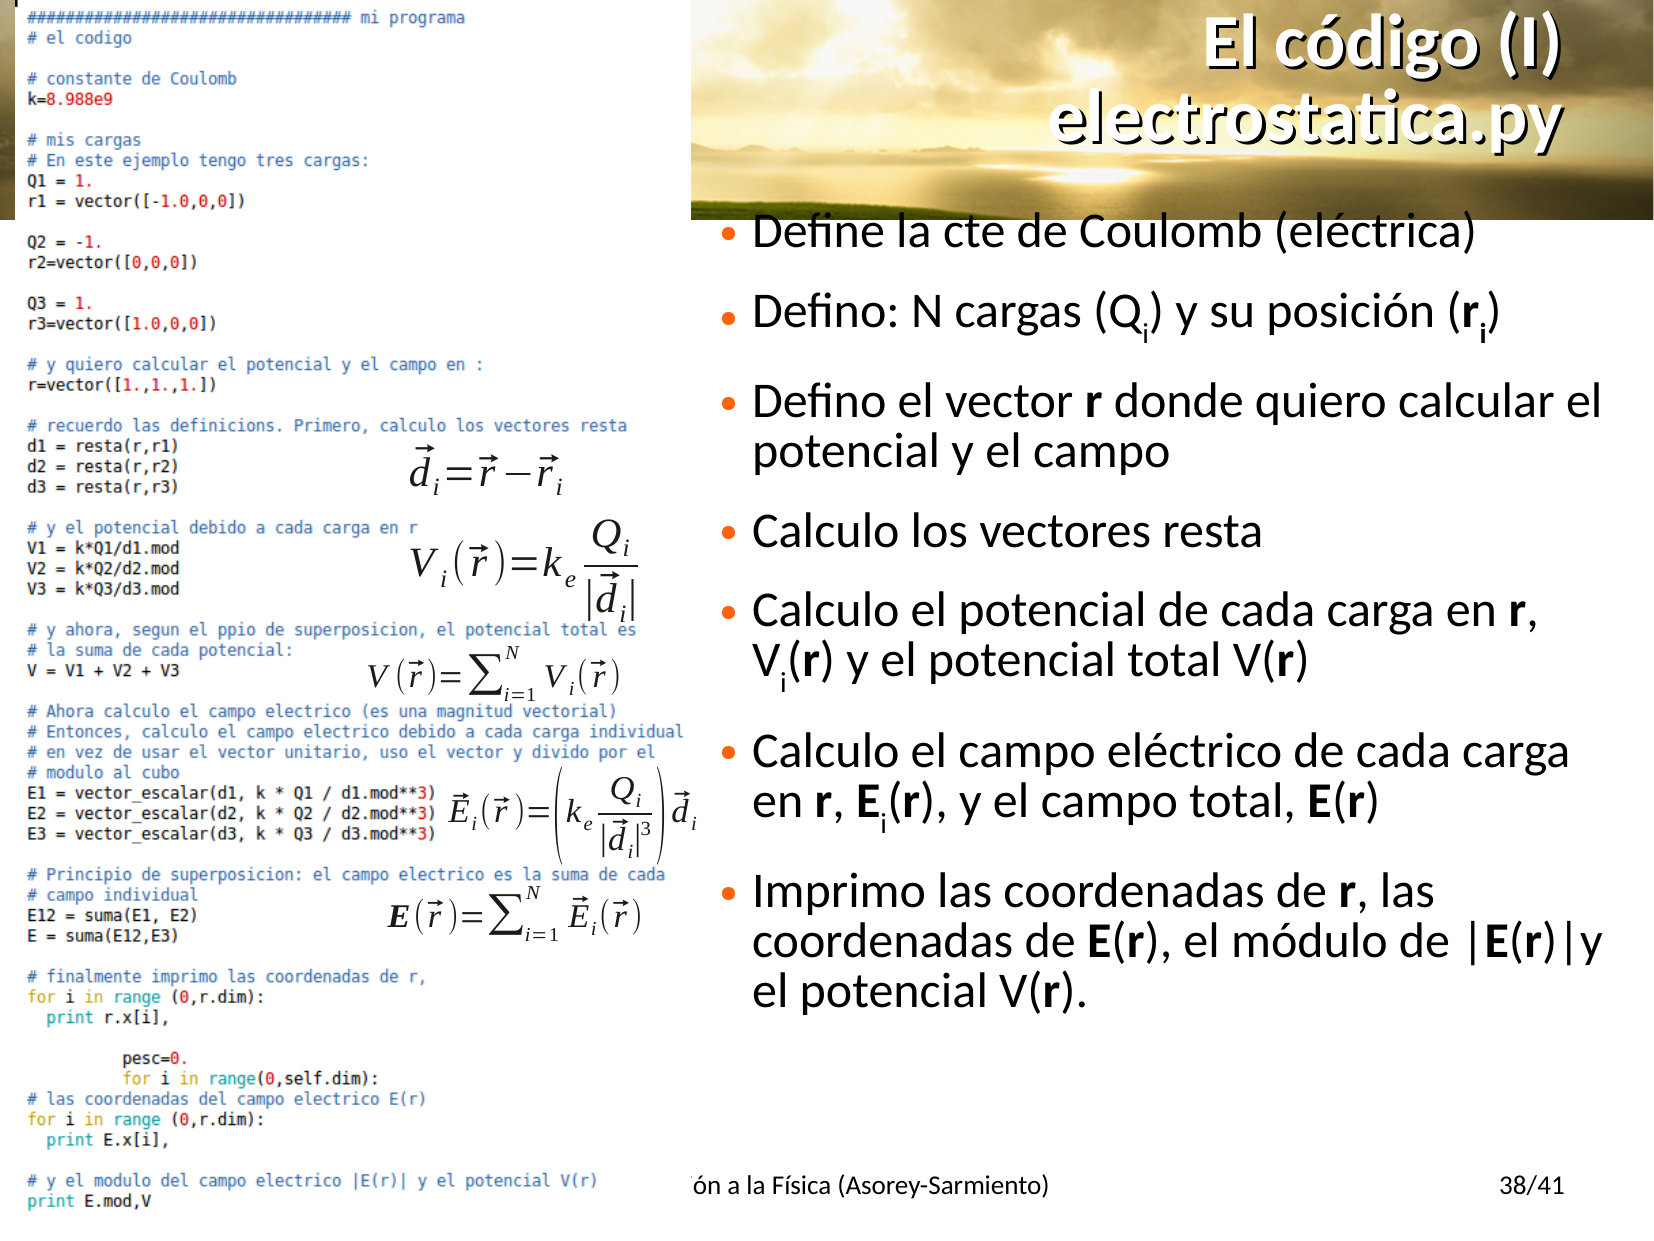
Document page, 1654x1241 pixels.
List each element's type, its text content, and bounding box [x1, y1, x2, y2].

chart [360, 642, 628, 705]
chart [401, 510, 647, 628]
chart [440, 765, 703, 868]
chart [379, 882, 650, 945]
title El código (I) electrostatica.py [691, 9, 1564, 160]
list Define la cte de Coulomb (eléctrica) Defino: N cargas (Qi) y su posición (ri) Defino el vector r donde quiero calcular el potencial y el campo Calculo los vectores resta Calculo el potencial de cada carga en r, Vi(r) y el potencial total V(r) Calculo el campo eléctrico de cada carga en r, Ei(r), y el campo total, E(r) Imprimo las coordenadas de r, las coordenadas de E(r), el módulo de |E(r)|y el potencial V(r). [690, 210, 1621, 1156]
chart [402, 442, 570, 502]
picture [0, 0, 1654, 1222]
